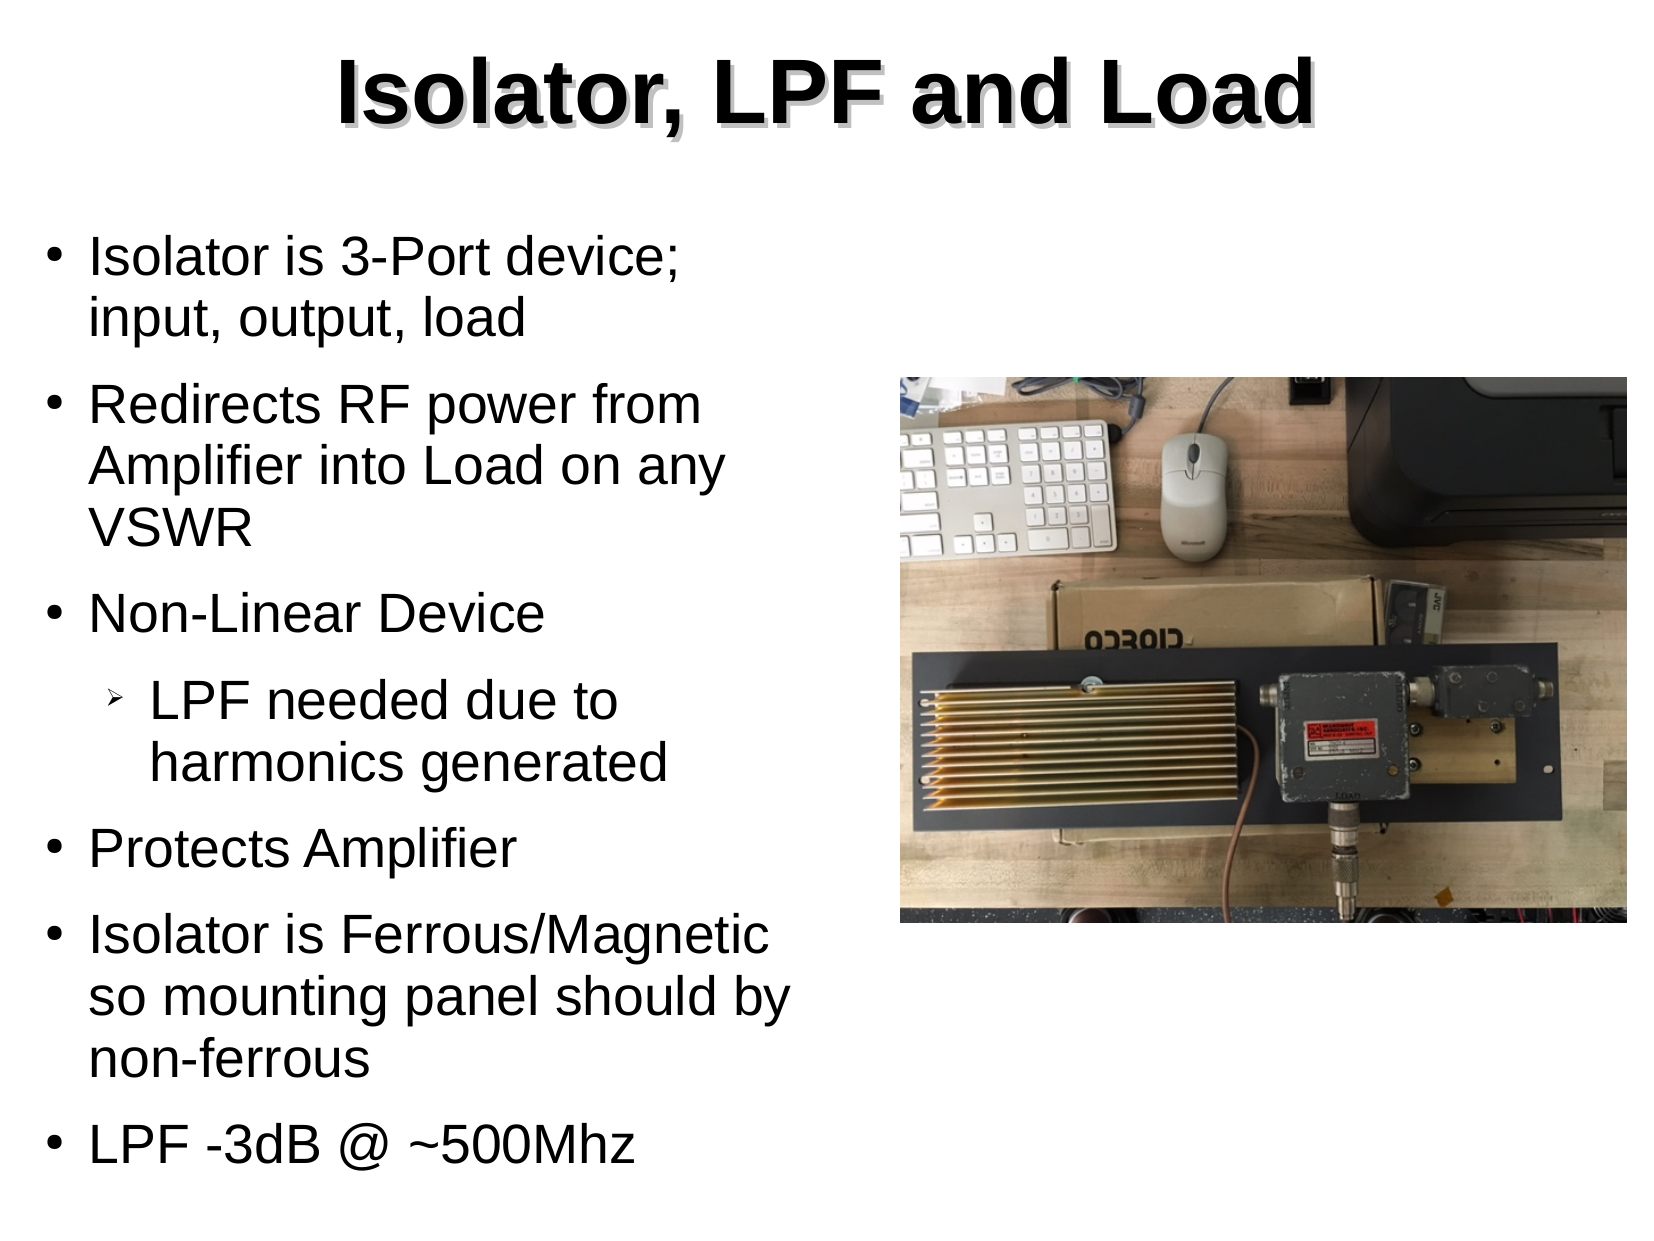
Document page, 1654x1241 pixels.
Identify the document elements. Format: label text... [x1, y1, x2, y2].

list Isolator is 3-Port device; input, output, load Redirects RF power from Amplifier into Load on any VSWR Non-Linear Device LPF needed due to harmonics generated Protects Amplifier Isolator is Ferrous/Magnetic so mounting panel should by non-ferrous LPF -3dB @ ~500Mhz [30, 225, 826, 1186]
title Isolator, LPF and Load [82, 40, 1571, 144]
picture [900, 377, 1627, 923]
